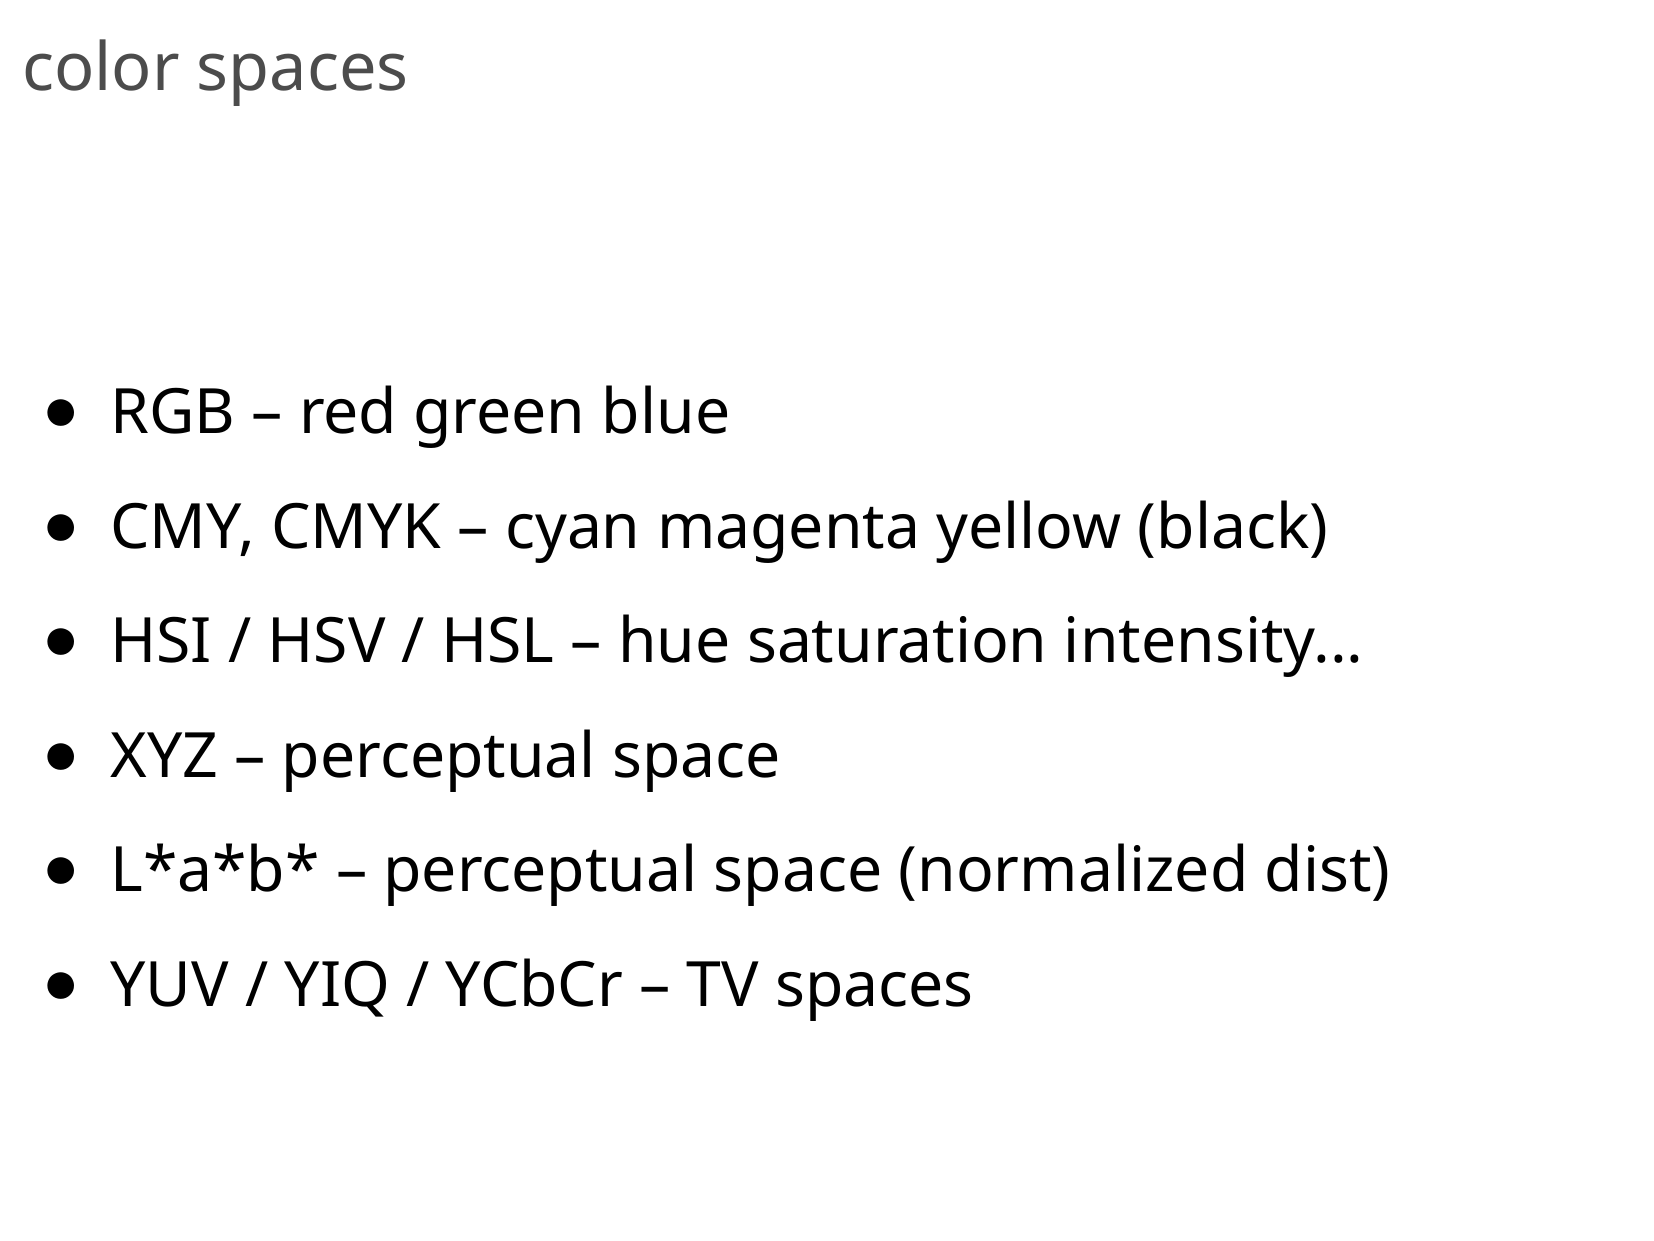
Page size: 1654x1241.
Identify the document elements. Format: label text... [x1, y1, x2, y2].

title color spaces [22, 26, 1654, 205]
list RGB – red green blue CMY, CMYK – cyan magenta yellow (black) HSI / HSV / HSL – hue saturation intensity... XYZ – perceptual space L*a*b* – perceptual space (normalized dist) YUV / YIQ / YCbCr – TV spaces [25, 233, 1654, 1158]
